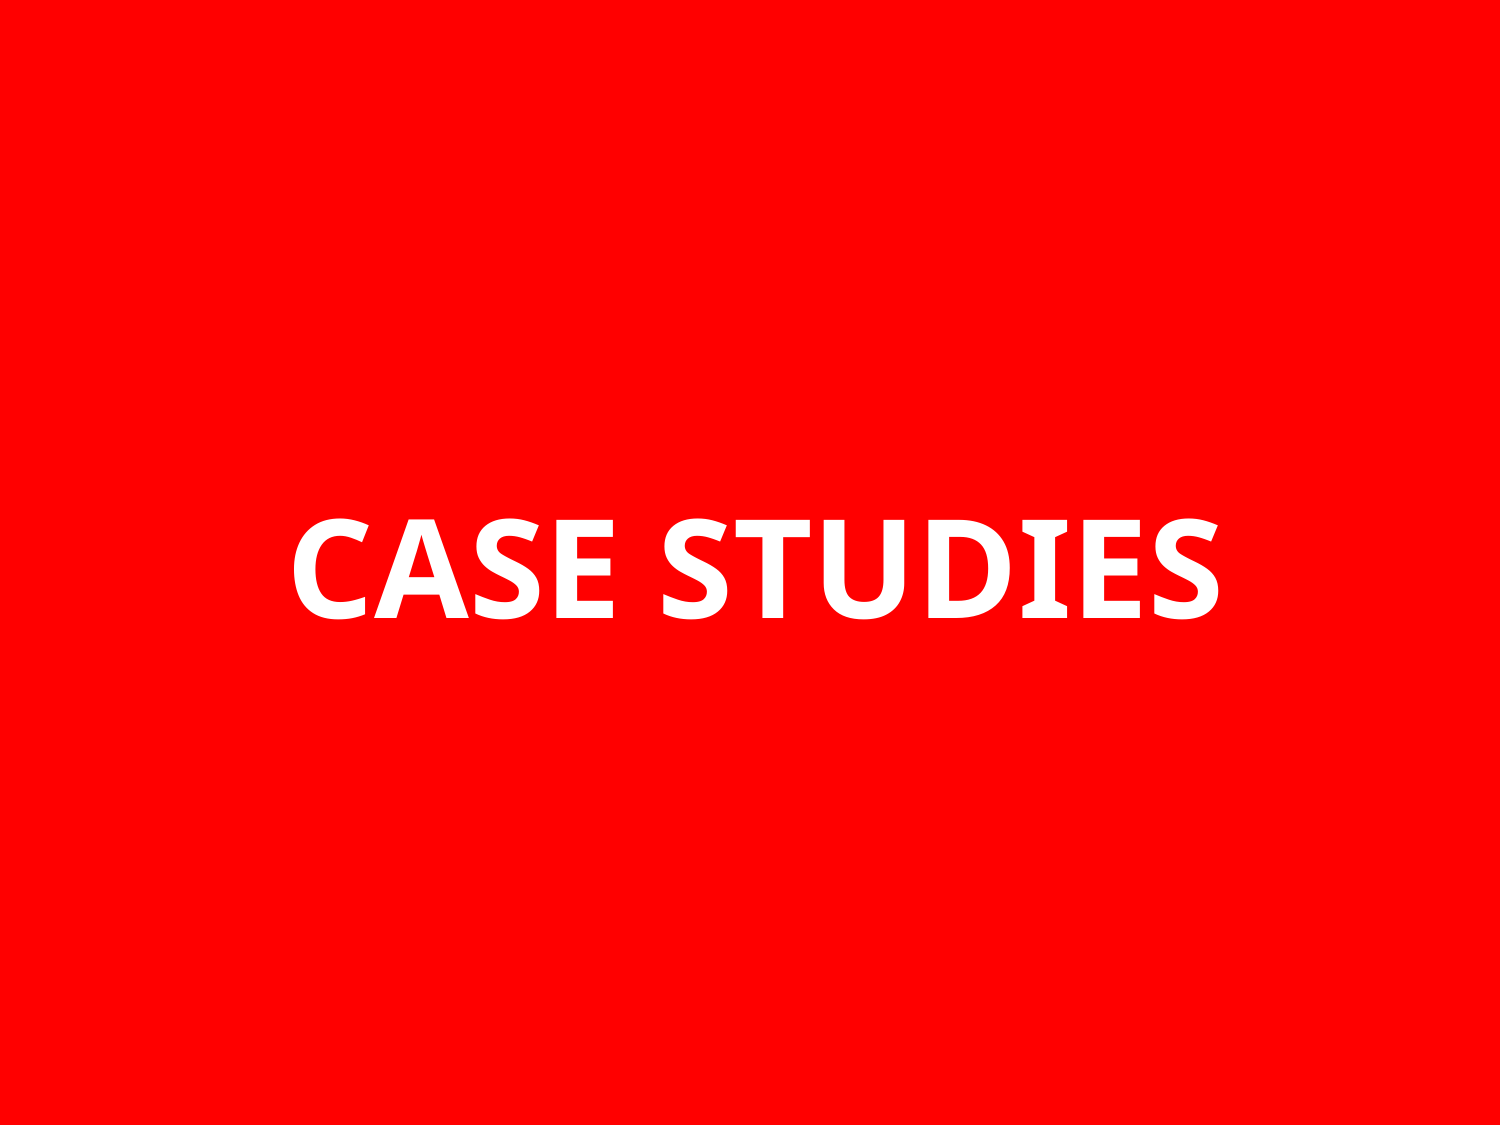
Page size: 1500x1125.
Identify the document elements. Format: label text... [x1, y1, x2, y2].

title CASE STUDIES [118, 451, 1394, 675]
